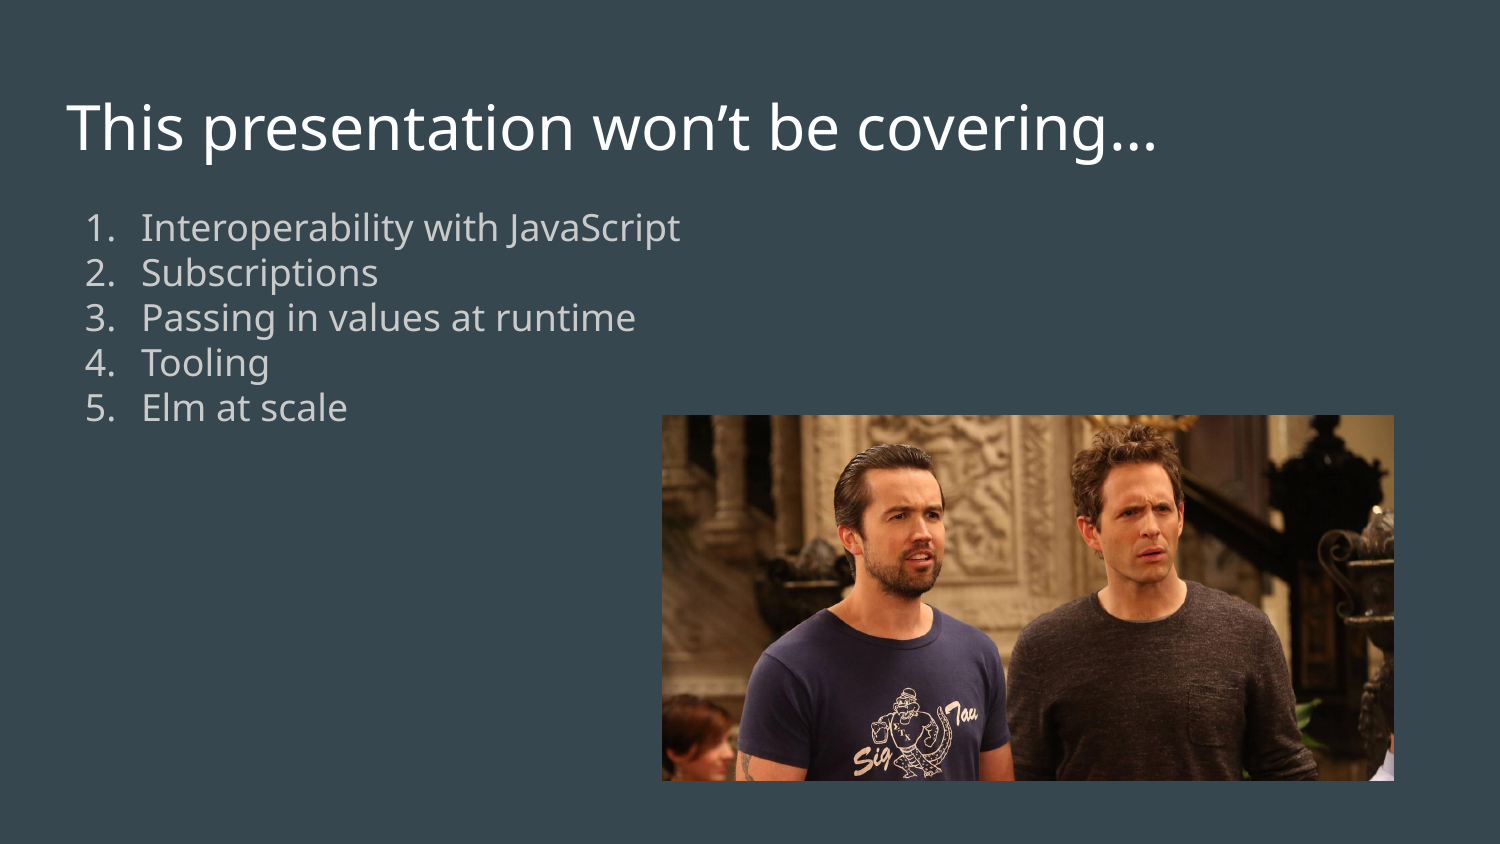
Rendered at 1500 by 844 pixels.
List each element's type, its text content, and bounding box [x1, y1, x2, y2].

list Interoperability with JavaScript Subscriptions Passing in values at runtime Tooling Elm at scale [51, 189, 1449, 750]
picture [662, 415, 1394, 781]
title This presentation won’t be covering… [51, 72, 1449, 167]
